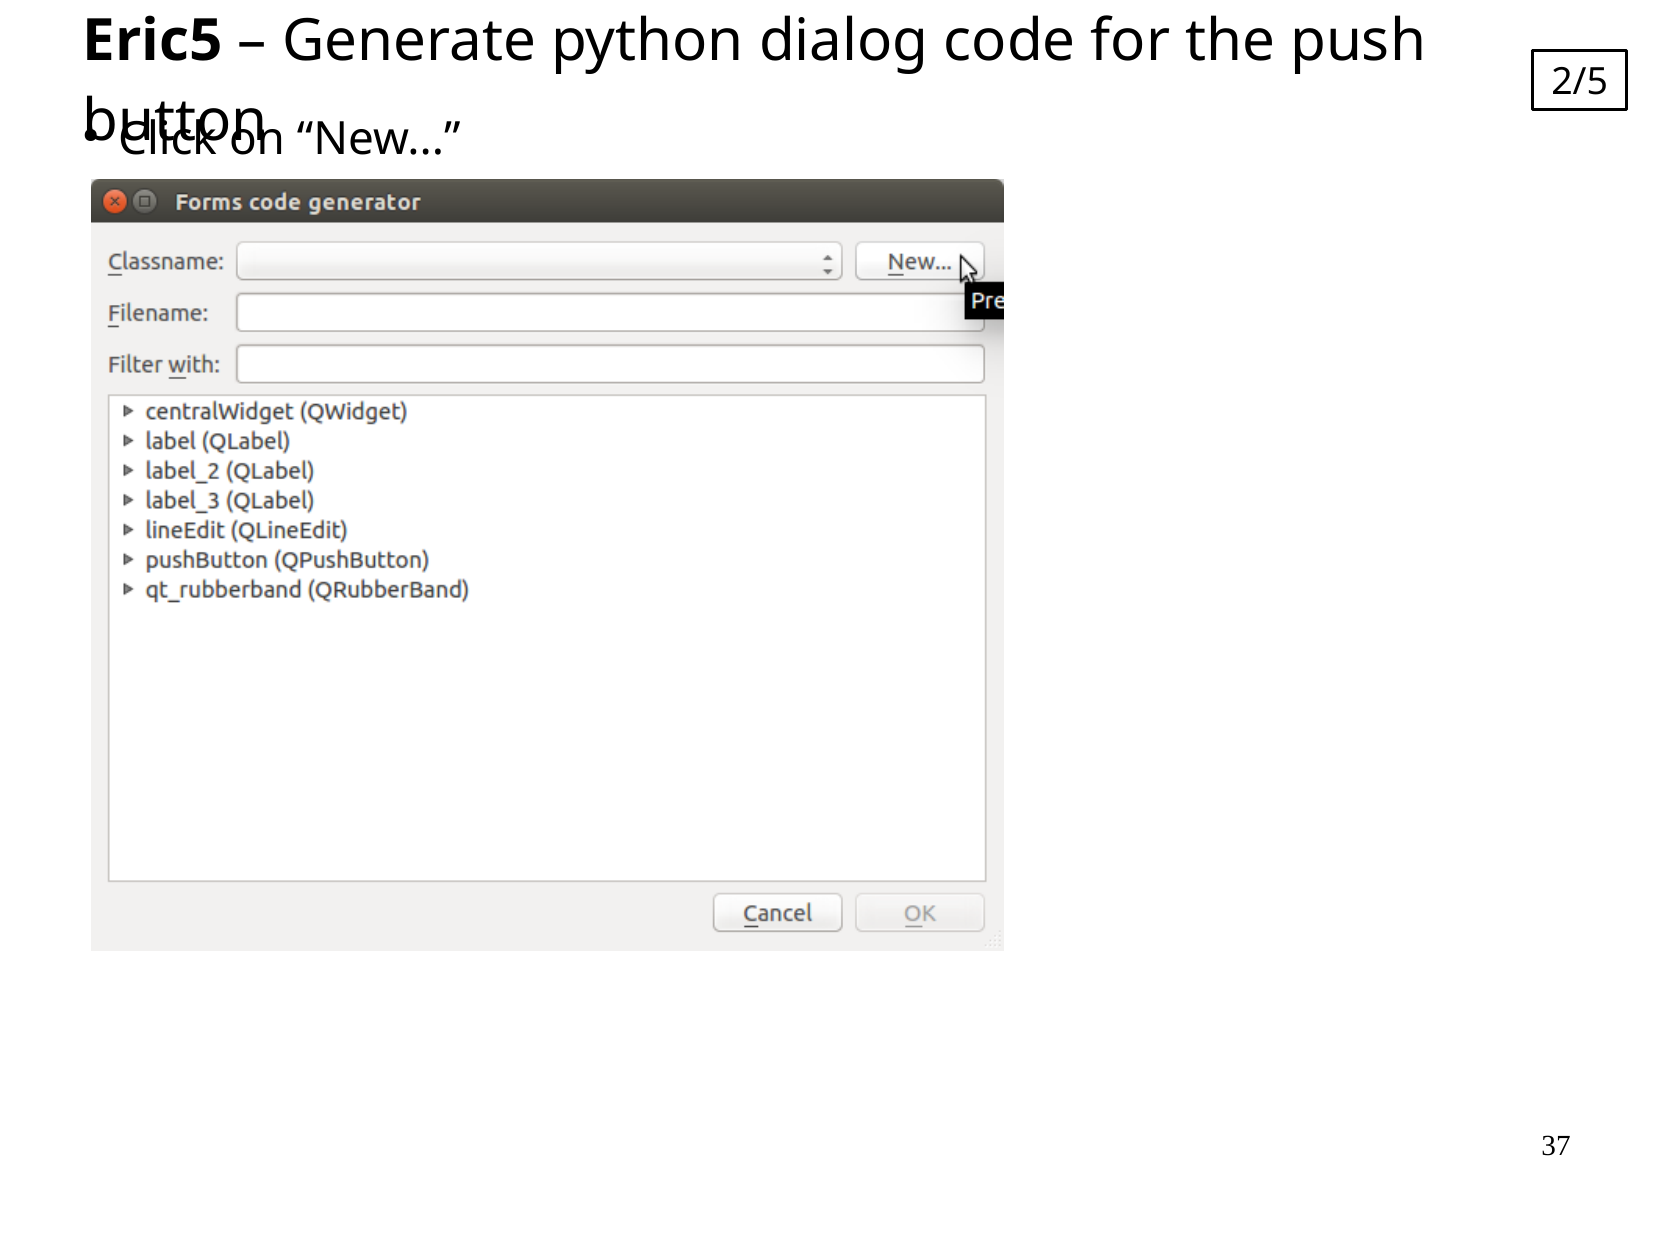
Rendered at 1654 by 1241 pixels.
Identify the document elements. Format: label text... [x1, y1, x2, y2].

picture [91, 179, 1004, 951]
title Eric5 – Generate python dialog code for the push button [82, 39, 1571, 94]
text_box 2/5 [1571, 50, 1627, 110]
text_box Click on “New...” [82, 94, 1571, 180]
